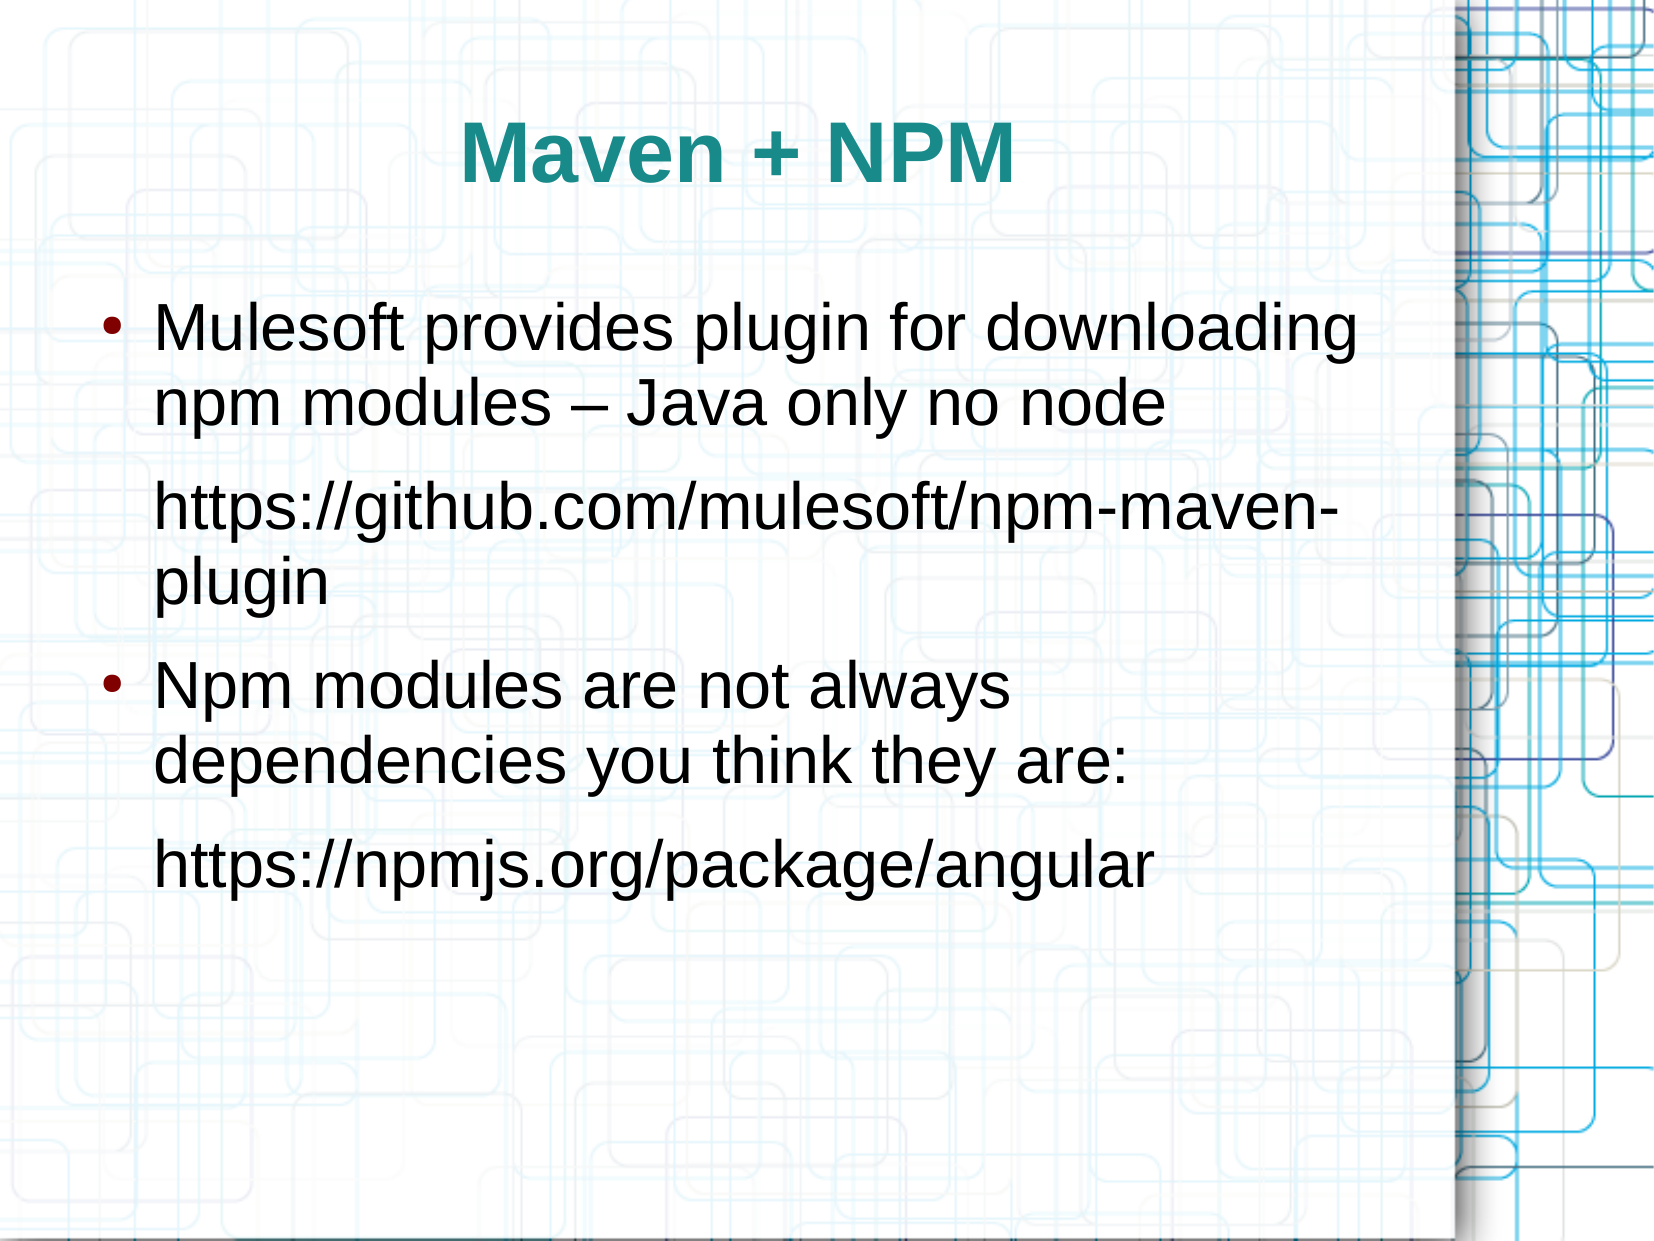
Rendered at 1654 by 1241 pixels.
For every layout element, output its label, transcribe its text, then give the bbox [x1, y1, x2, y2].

picture [0, 0, 1654, 1241]
list Mulesoft provides plugin for downloading npm modules – Java only no node https://github.com/mulesoft/npm-maven-plugin Npm modules are not always dependencies you think they are: https://npmjs.org/package/angular [82, 290, 1418, 1109]
title Maven + NPM [59, 49, 1418, 257]
